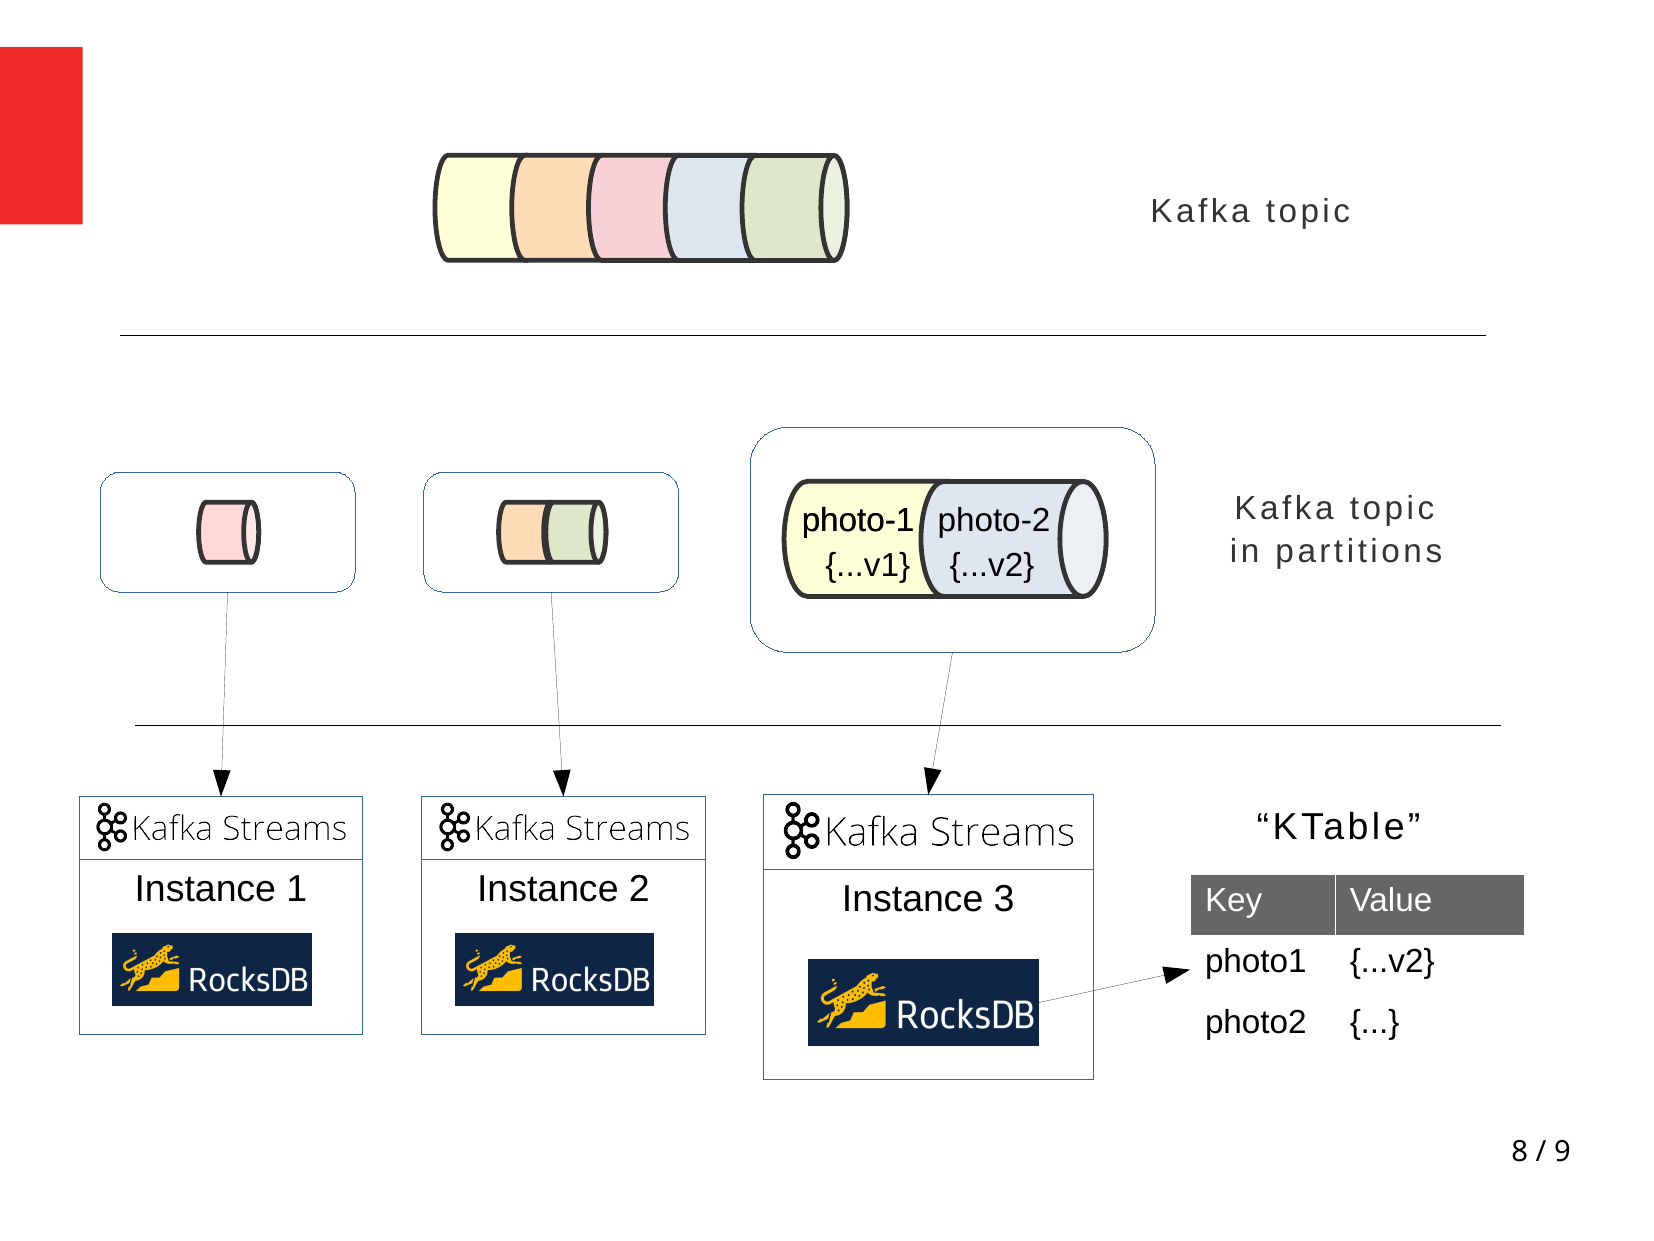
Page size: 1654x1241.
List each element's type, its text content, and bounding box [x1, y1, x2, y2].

picture [808, 959, 1039, 1046]
table_cell photo1 [1191, 936, 1335, 996]
table_header Value [1336, 875, 1524, 935]
text_box [784, 511, 1080, 597]
table_cell {...} [1336, 997, 1524, 1065]
text_box photo-2 [923, 494, 1082, 547]
text_box [198, 502, 250, 563]
text_box {...v2} [934, 538, 1050, 591]
picture [437, 801, 692, 853]
table_header Key [1191, 875, 1335, 935]
text_box Instance 3 [763, 869, 1094, 1080]
text_box Kafka topic [1135, 185, 1381, 238]
text_box [792, 481, 1080, 494]
table_cell photo2 [1191, 997, 1335, 1065]
text_box photo-1 [787, 494, 923, 547]
text_box [434, 155, 832, 261]
text_box “KTable” [1241, 797, 1436, 855]
text_box [498, 502, 550, 563]
text_box {...v1} [810, 547, 926, 591]
text_box Instance 2 [421, 859, 706, 1035]
text_box Instance 1 [79, 859, 363, 1035]
text_box [545, 502, 597, 563]
table_cell {...v2} [1336, 936, 1524, 996]
picture [94, 801, 349, 853]
picture [781, 800, 1077, 861]
text_box Kafka topic in partitions [1215, 476, 1460, 577]
